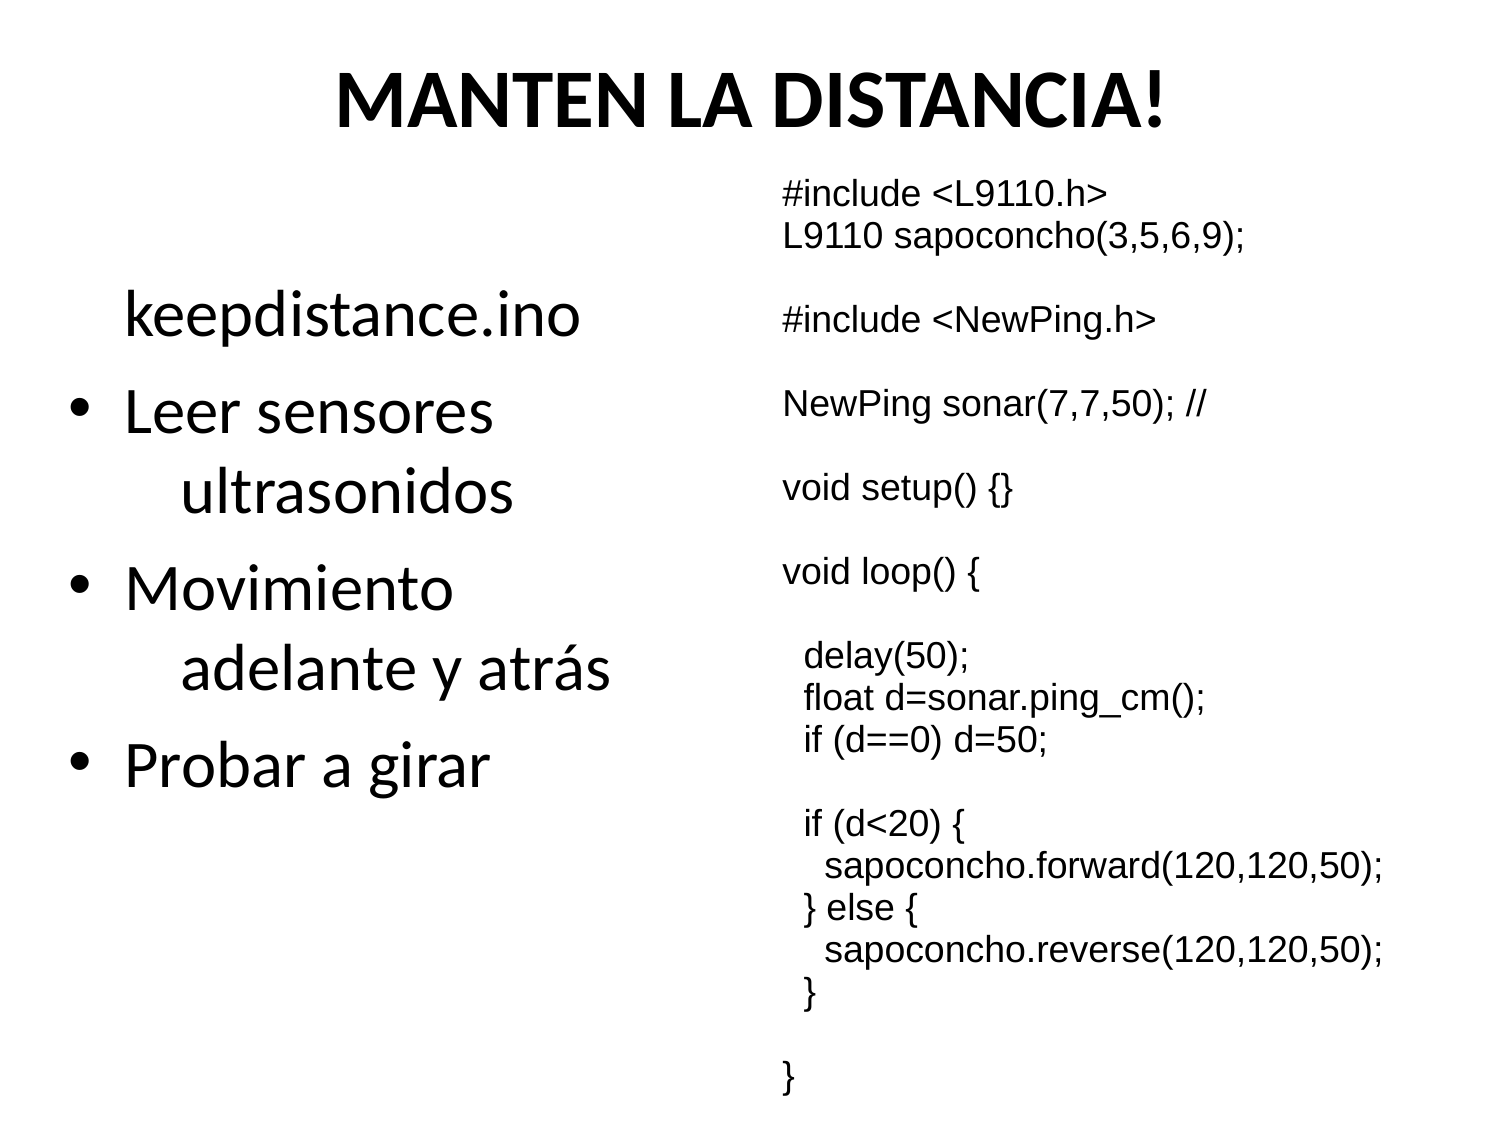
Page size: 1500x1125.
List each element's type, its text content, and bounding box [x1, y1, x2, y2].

title MANTEN LA DISTANCIA! [76, 0, 1427, 188]
text_box #include <L9110.h> L9110 sapoconcho(3,5,6,9); #include <NewPing.h> NewPing sonar(7,7,50); // void setup() {} void loop() { delay(50); float d=sonar.ping_cm(); if (d==0) d=50; if (d<20) { sapoconcho.forward(120,120,50); } else { sapoconcho.reverse(120,120,50); } } [767, 165, 1444, 1125]
list keepdistance.ino Leer sensores ultrasonidos Movimiento adelante y atrás Probar a girar [53, 262, 638, 1036]
